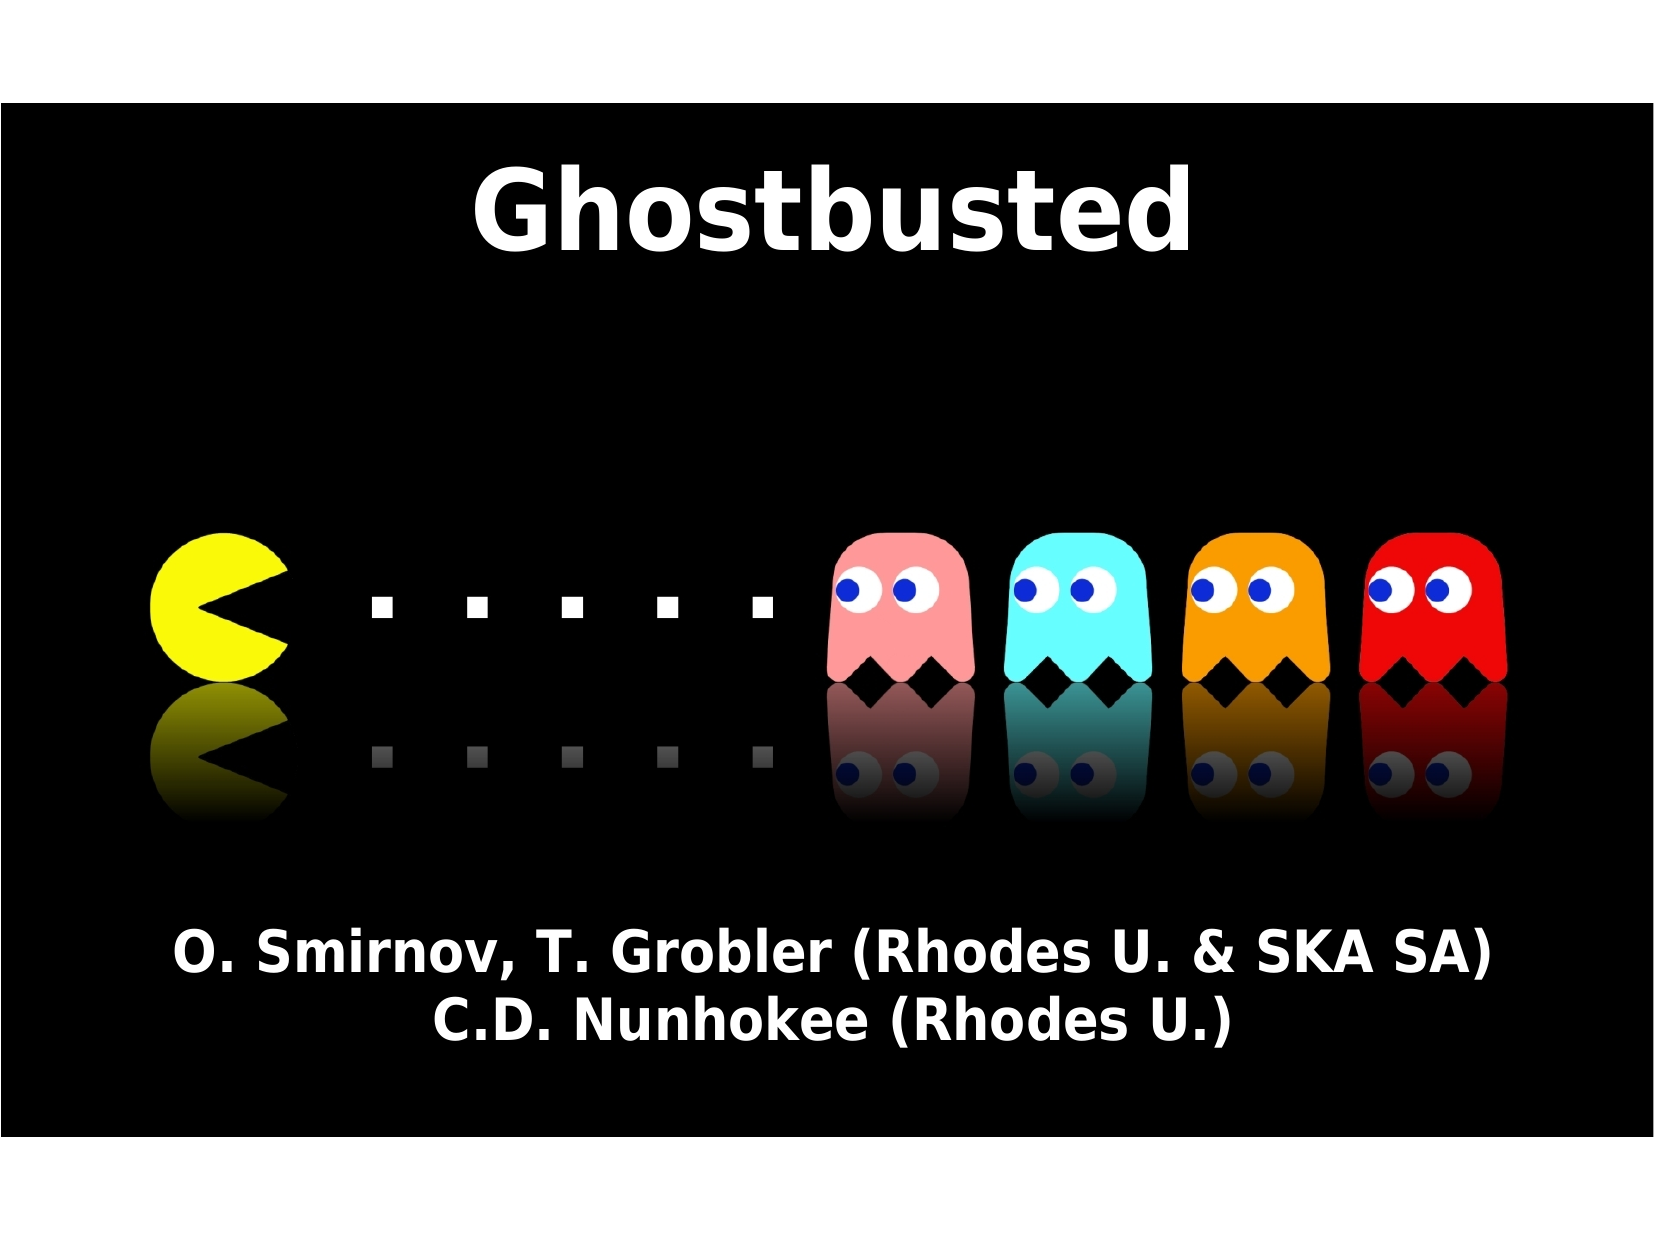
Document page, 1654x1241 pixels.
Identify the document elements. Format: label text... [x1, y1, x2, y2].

subtitle Ghostbusted O. Smirnov, T. Grobler (Rhodes U. & SKA SA) C.D. Nunhokee (Rhodes U.) [90, 120, 1579, 1081]
picture [1, 103, 1654, 1137]
